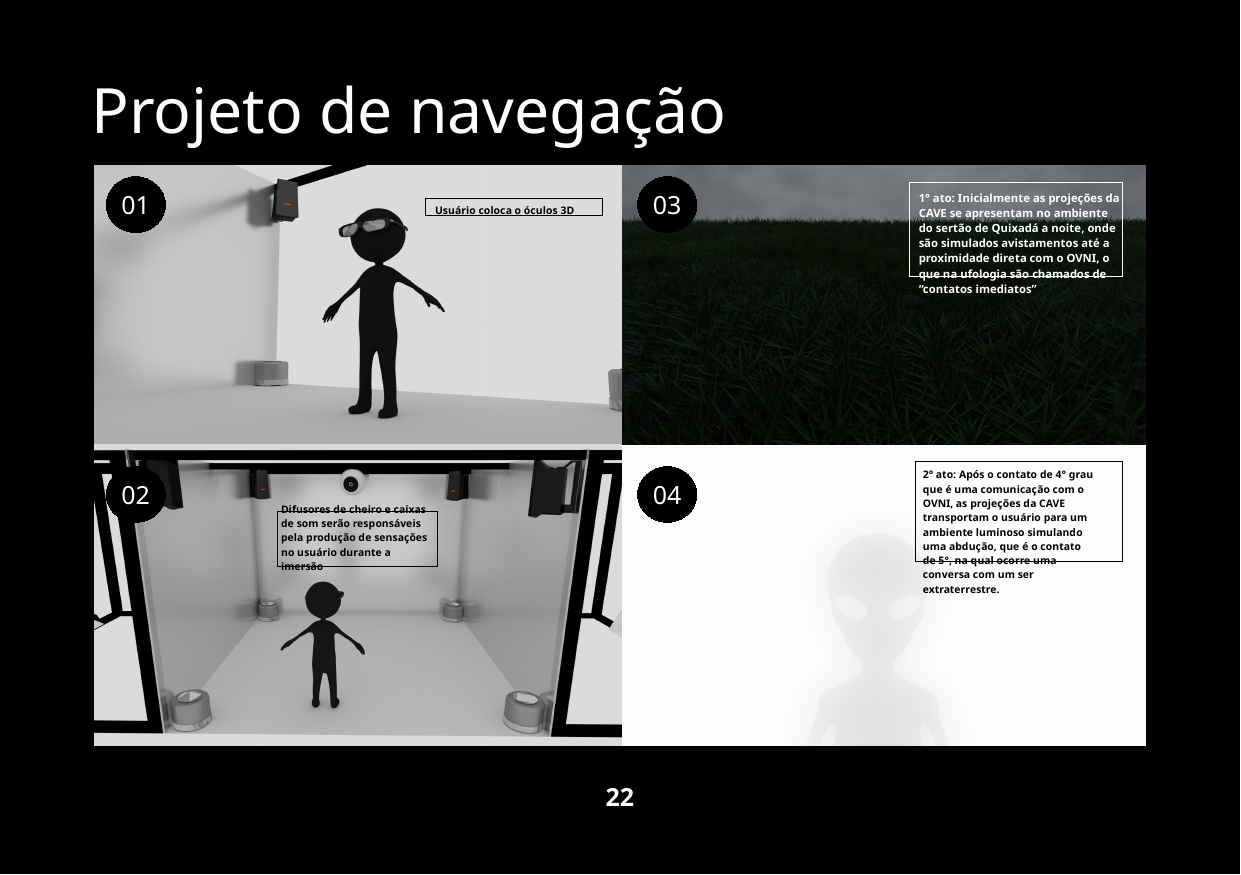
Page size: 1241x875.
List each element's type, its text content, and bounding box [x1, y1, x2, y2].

text_box 1° ato: Inicialmente as projeções da CAVE se apresentam no ambiente do sertão de Quixadá a noite, onde são simulados avistamentos até a proximidade direta com o OVNI, o que na ufologia são chamados de “contatos imediatos” [910, 183, 1122, 276]
text_box 01 [106, 176, 166, 233]
picture [94, 165, 1146, 746]
text_box 2° ato: Após o contato de 4° grau que é uma comunicação com o OVNI, as projeções da CAVE transportam o usuário para um ambiente luminoso simulando uma abdução, que é o contato de 5°, na qual ocorre uma conversa com um ser extraterrestre. [916, 462, 1109, 561]
text_box 02 [106, 466, 166, 523]
title 22 [602, 779, 638, 815]
text_box 03 [637, 176, 697, 233]
text_box Projeto de navegação [76, 58, 1182, 193]
text_box 04 [637, 466, 697, 523]
text_box 2° ato: Após o contato de 4° grau que é uma comunicação com o OVNI, as projeções da CAVE transportam o usuário para um ambiente luminoso simulando uma abdução, que é o contato de 5°, na qual ocorre uma conversa com um ser extraterrestre. [908, 460, 1109, 573]
text_box 1° ato: Inicialmente as projeções da CAVE se apresentam no ambiente do sertão de Quixadá a noite, onde são simulados avistamentos até a proximidade direta com o OVNI, o que na ufologia são chamados de “contatos imediatos” [904, 182, 1135, 279]
text_box Difusores de cheiro e caixas de som serão responsáveis pela produção de sensações no usuário durante a imersão [266, 489, 451, 586]
text_box Usuário coloca o óculos 3D [420, 195, 608, 224]
